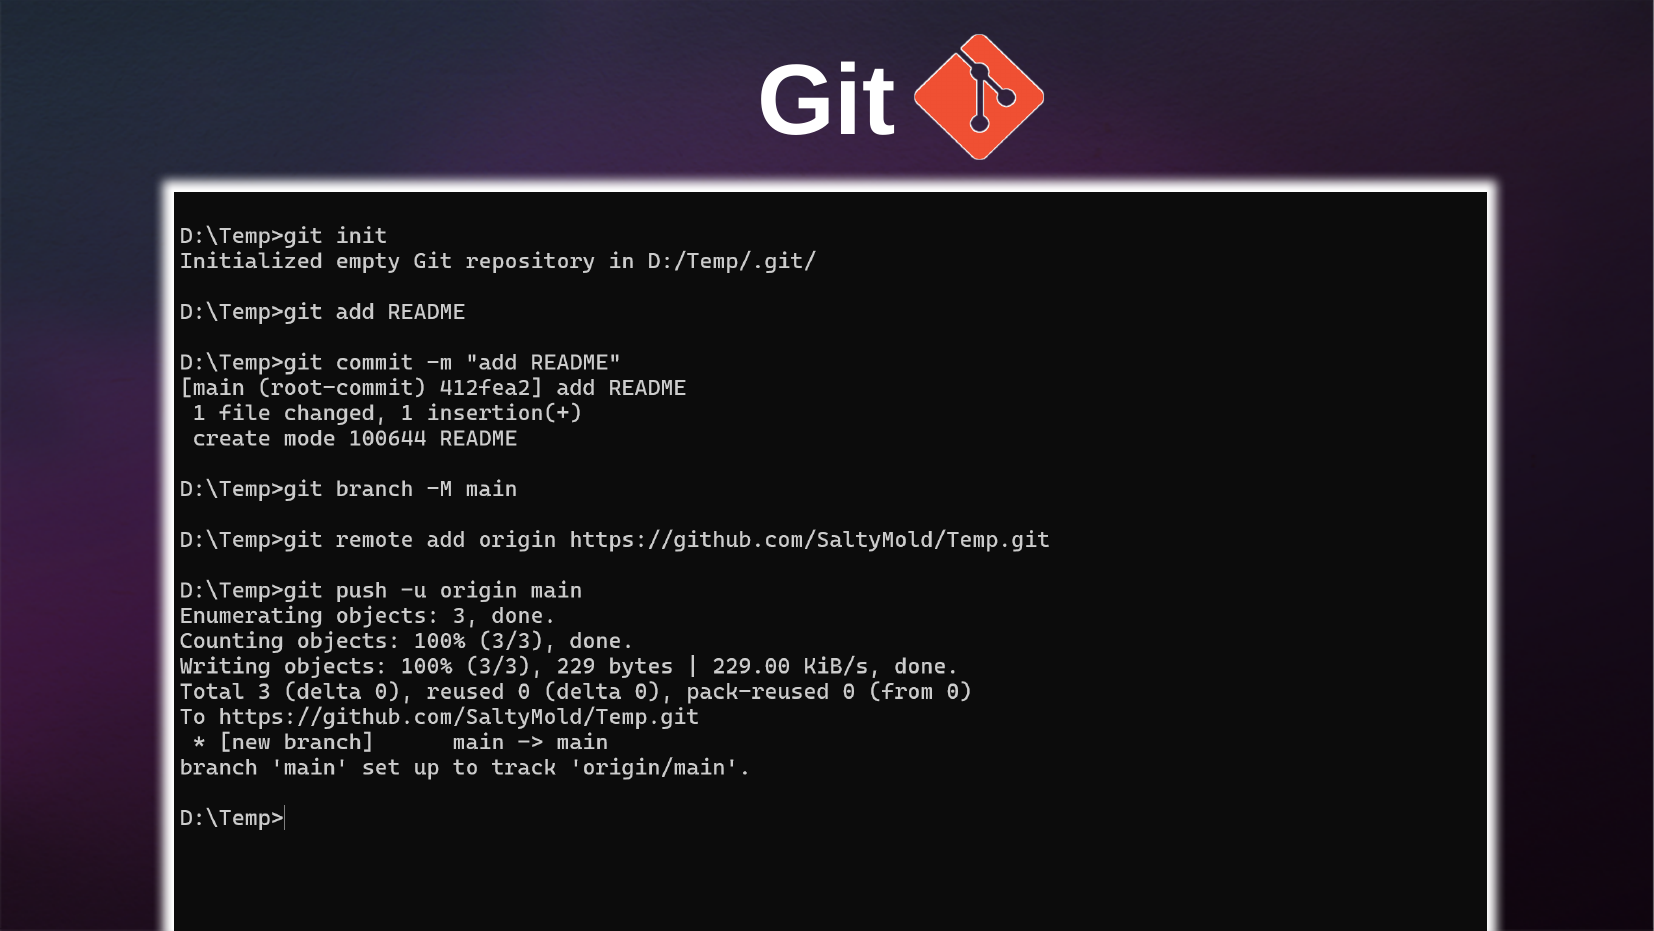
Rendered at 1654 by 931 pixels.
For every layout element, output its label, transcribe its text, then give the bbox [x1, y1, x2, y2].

picture [0, 0, 1654, 931]
picture [174, 192, 1487, 931]
title Git [82, 21, 1571, 178]
picture [915, 35, 1043, 159]
